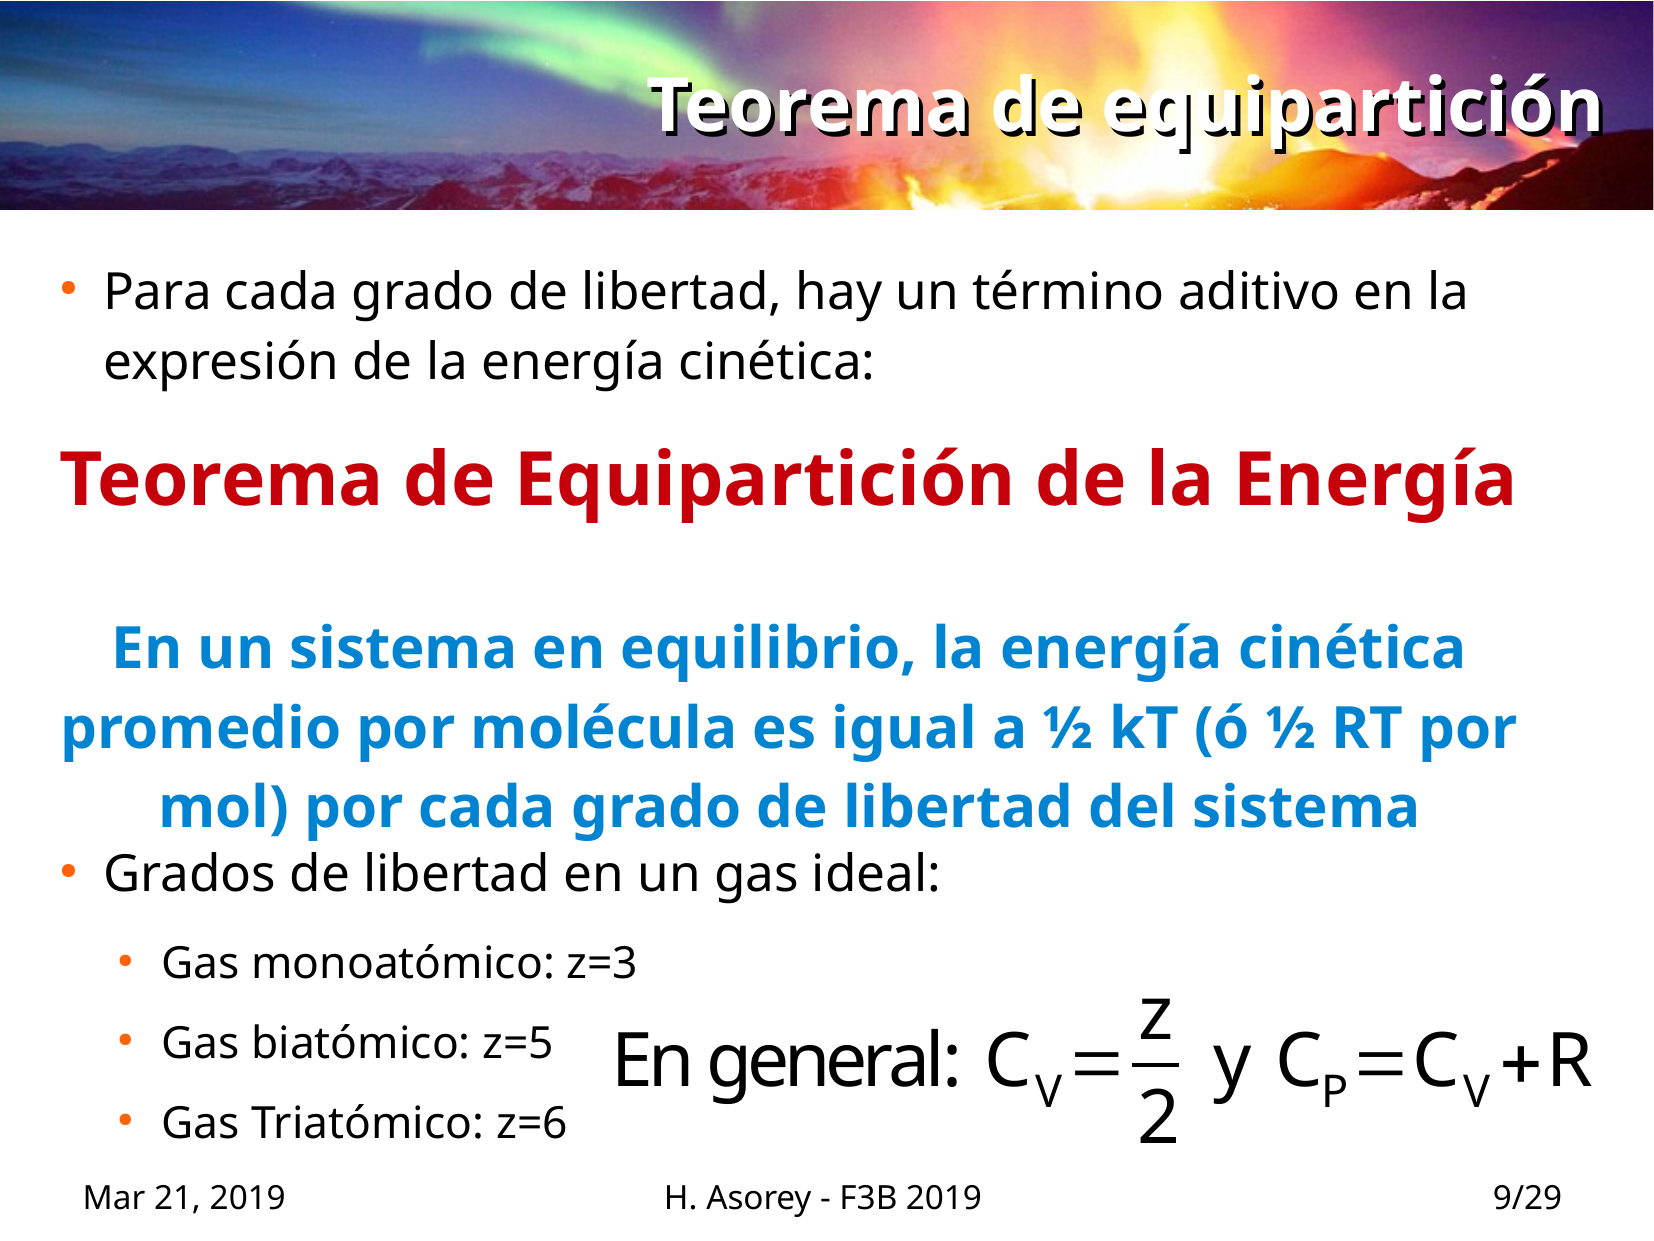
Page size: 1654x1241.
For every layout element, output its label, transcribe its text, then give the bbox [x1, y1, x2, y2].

list Para cada grado de libertad, hay un término aditivo en la expresión de la energía cinética: Grados de libertad en un gas ideal: Gas monoatómico: z=3 Gas biatómico: z=5 Gas Triatómico: z=6 [45, 255, 1606, 417]
picture [0, 1, 1654, 210]
title Teorema de equipartición [45, 15, 1606, 191]
list Para cada grado de libertad, hay un término aditivo en la expresión de la energía cinética: Grados de libertad en un gas ideal: Gas monoatómico: z=3 Gas biatómico: z=5 Gas Triatómico: z=6 [45, 808, 1606, 1156]
text_box Teorema de Equipartición de la Energía En un sistema en equilibrio, la energía cinética promedio por molécula es igual a ½ kT (ó ½ RT por mol) por cada grado de libertad del sistema [45, 417, 1644, 808]
chart [605, 967, 1601, 1162]
